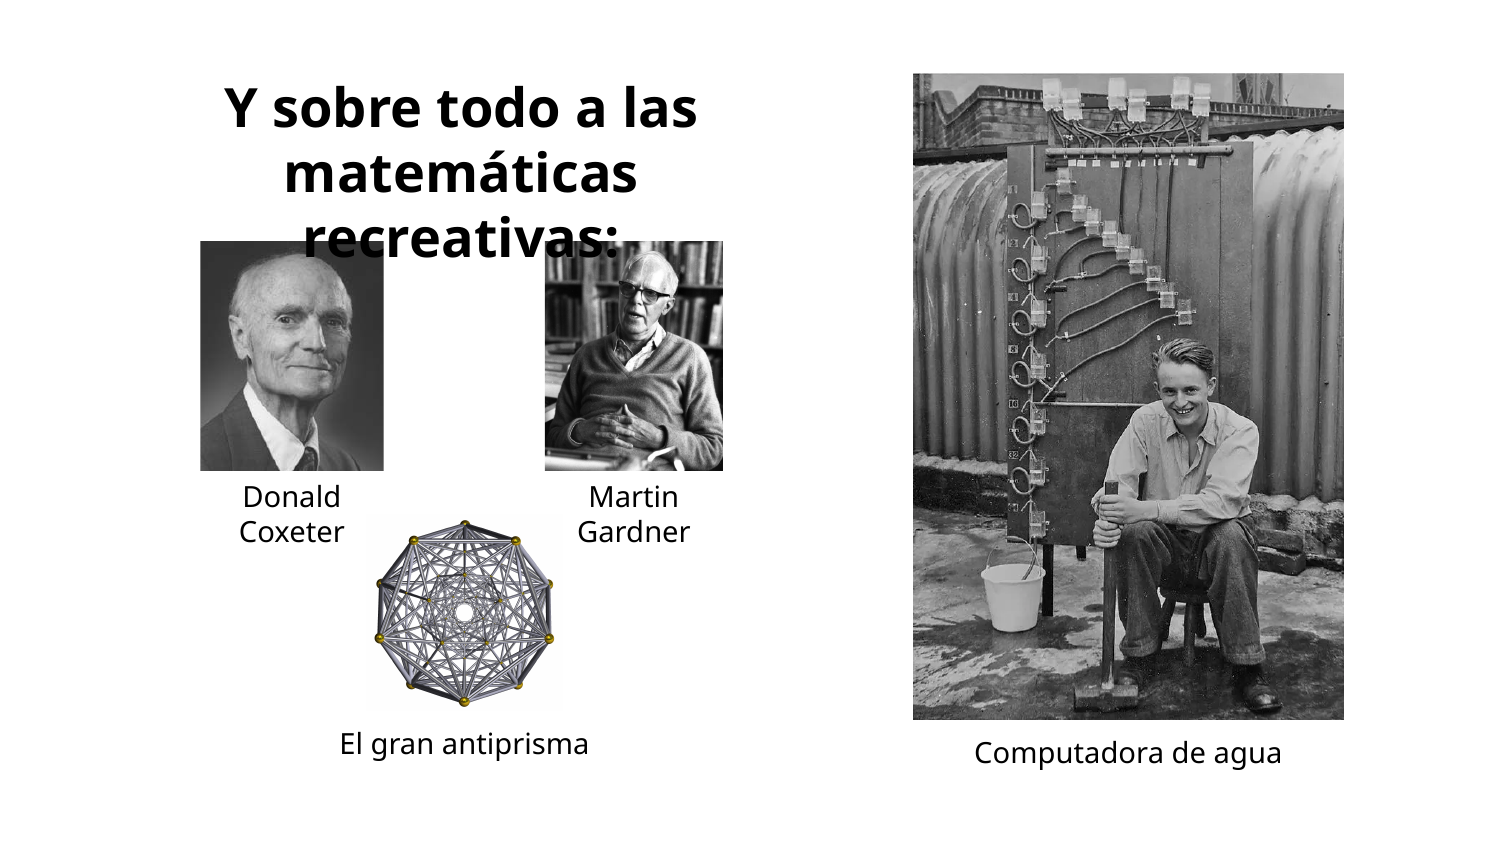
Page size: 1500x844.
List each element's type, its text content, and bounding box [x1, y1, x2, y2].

picture [200, 284, 384, 471]
text_box Martin Gardner [550, 463, 718, 564]
text_box El gran antiprisma [308, 710, 621, 776]
picture [544, 284, 723, 471]
text_box Computadora de agua [921, 719, 1336, 785]
picture [913, 73, 1344, 720]
text_box Y sobre todo a las matemáticas recreativas: [155, 58, 768, 284]
text_box Donald Coxeter [208, 463, 376, 564]
picture [366, 514, 563, 710]
